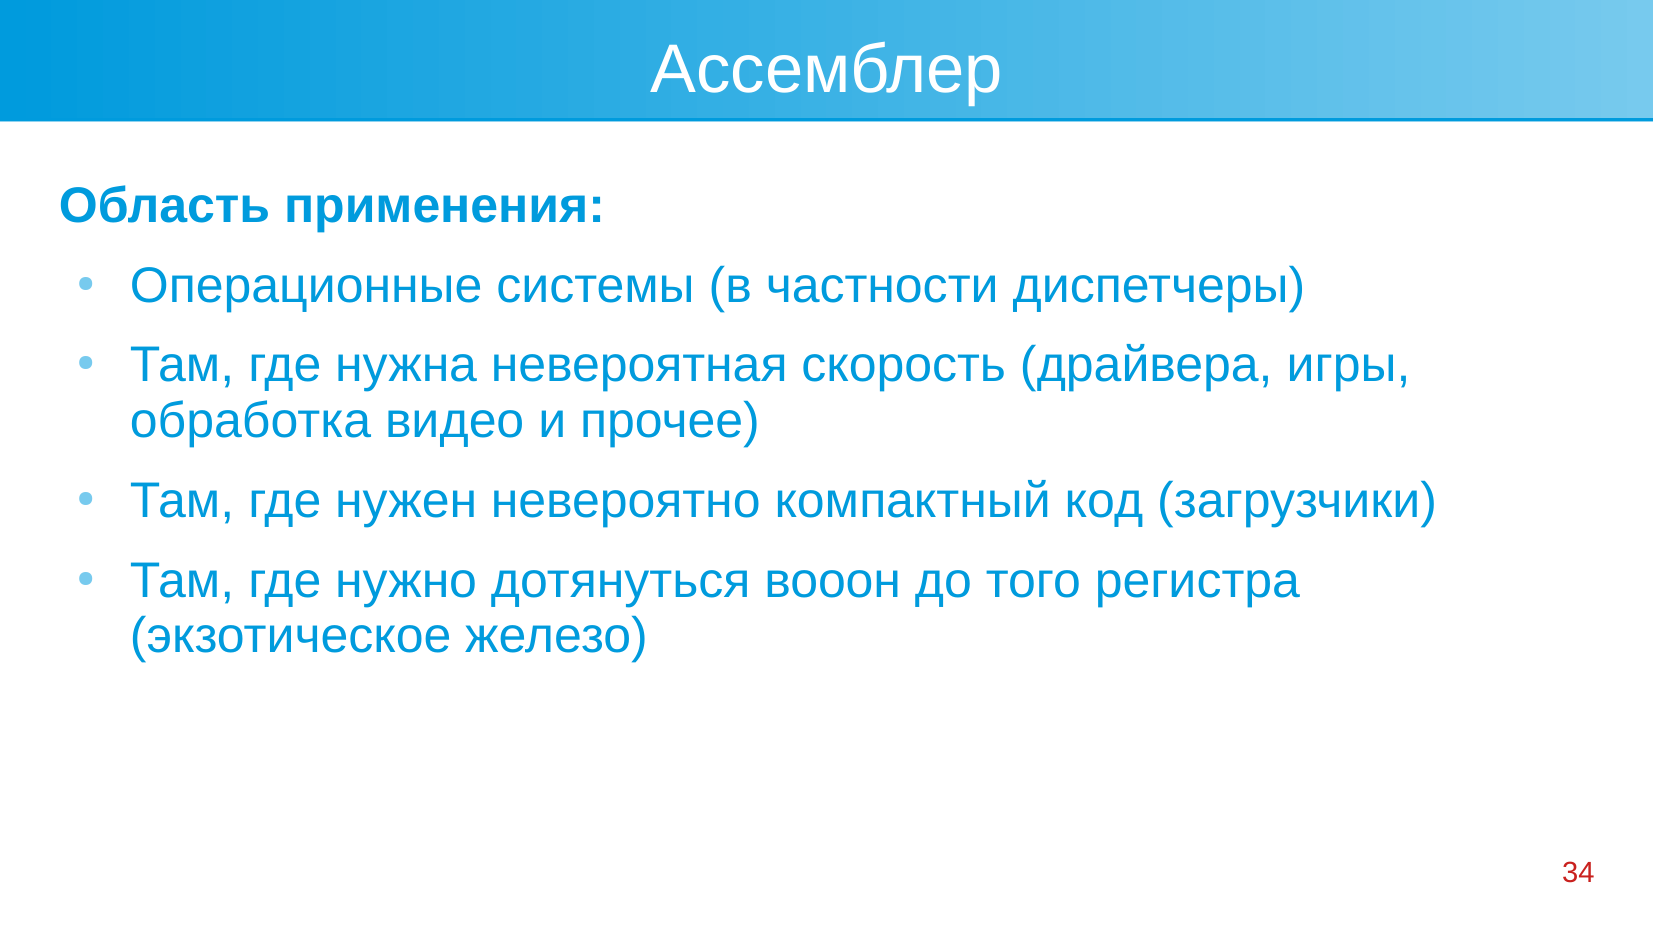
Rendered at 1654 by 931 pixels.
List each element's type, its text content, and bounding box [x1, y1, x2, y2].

title Ассемблер [59, 29, 1595, 108]
list Область применения: Операционные системы (в частности диспетчеры) Там, где нужна невероятная скорость (драйвера, игры, обработка видео и прочее) Там, где нужен невероятно компактный код (загрузчики) Там, где нужно дотянуться вооон до того регистра (экзотическое железо) [59, 177, 1595, 751]
